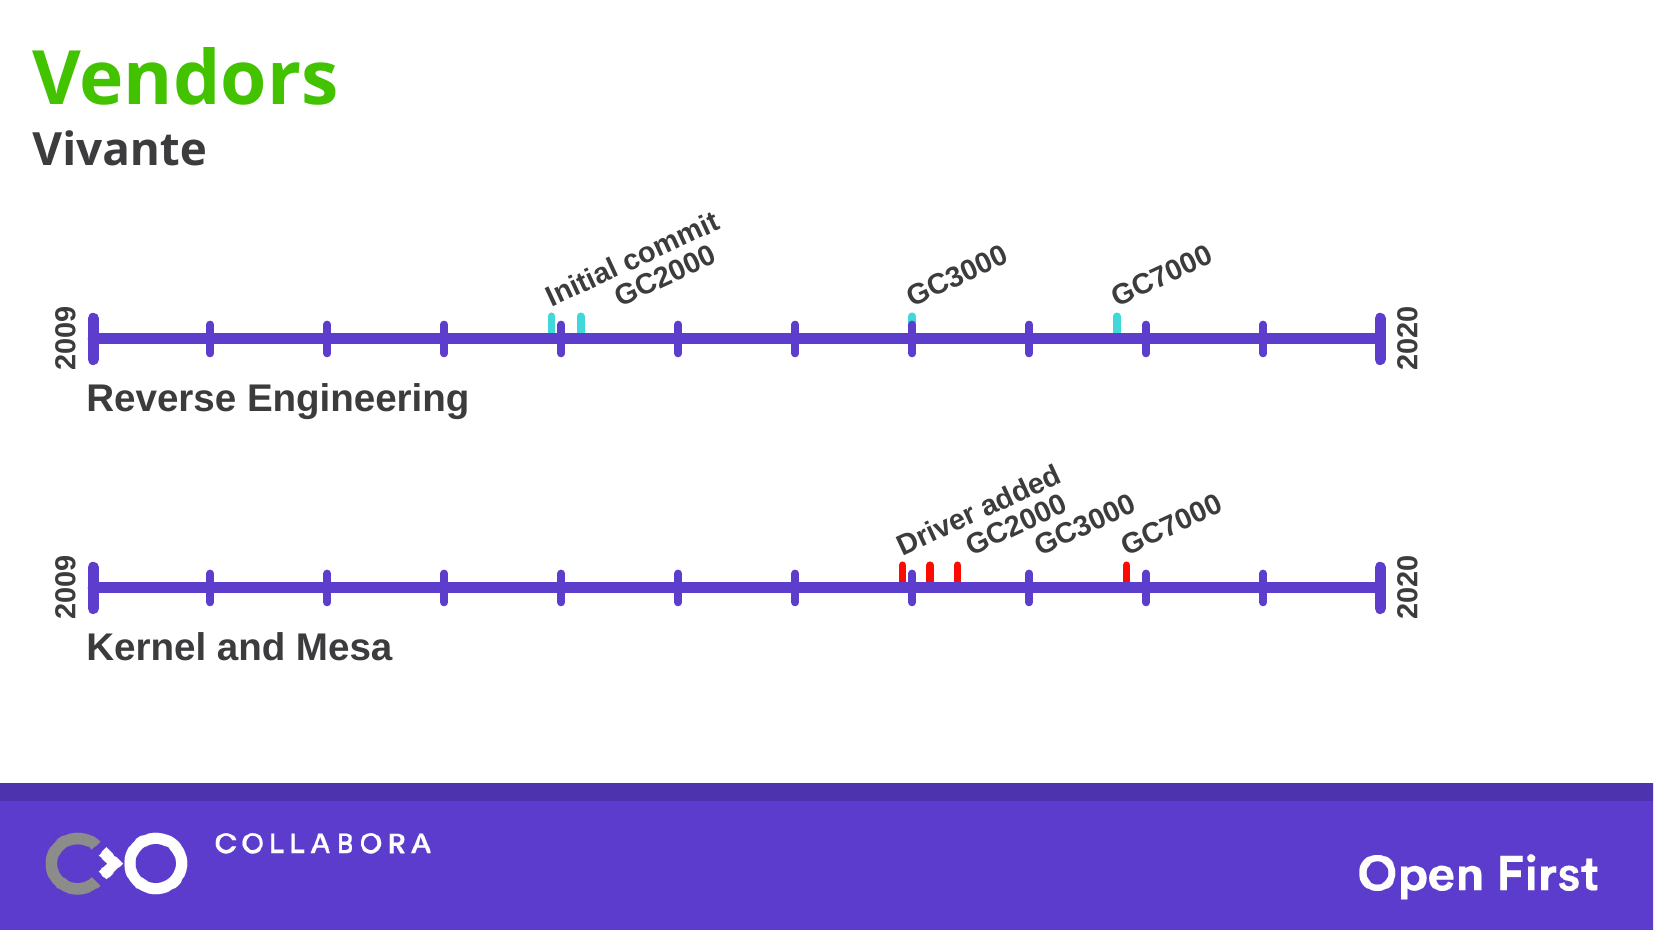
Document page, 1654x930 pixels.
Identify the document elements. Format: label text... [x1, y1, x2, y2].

title Vendors Vivante [32, 29, 1605, 193]
picture [0, 0, 1654, 930]
